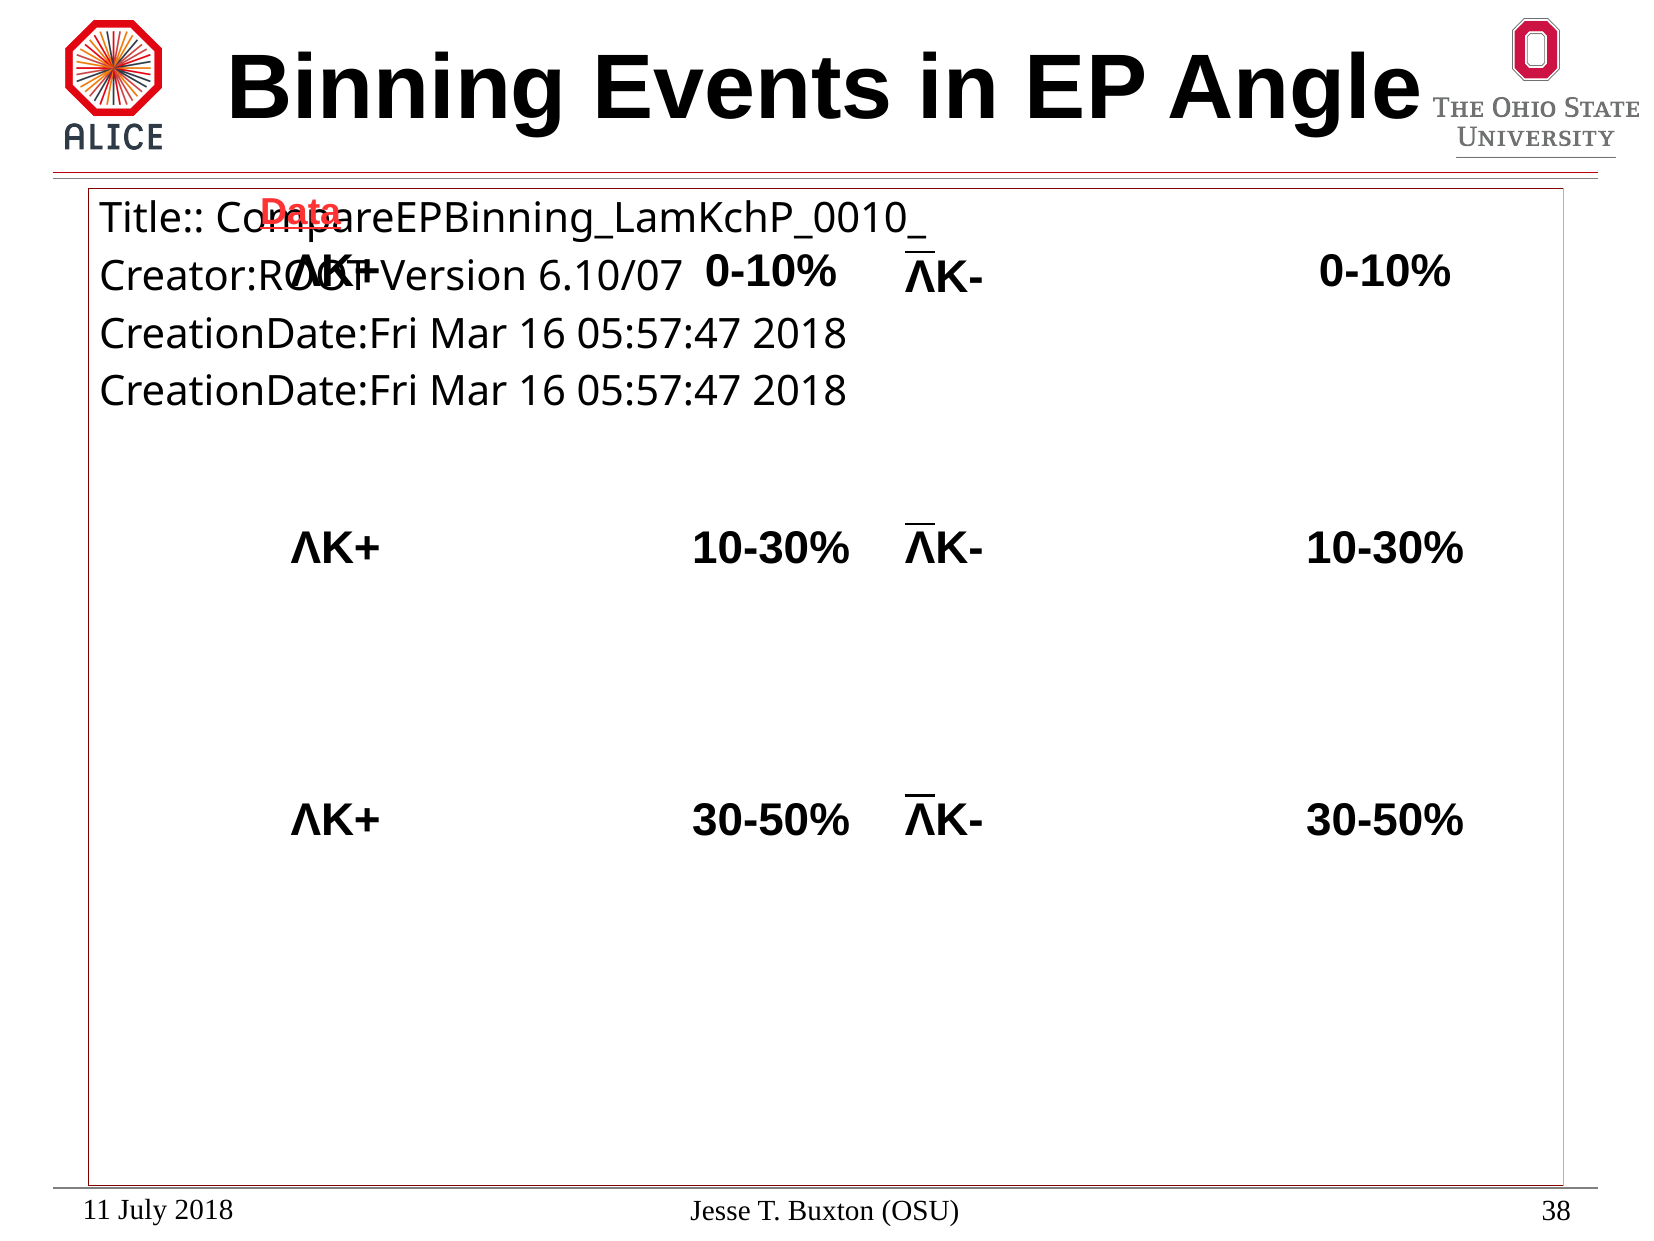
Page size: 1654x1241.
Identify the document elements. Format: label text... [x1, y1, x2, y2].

text_box ΛK+ [275, 786, 406, 853]
text_box 10-30% [670, 515, 872, 582]
picture [65, 20, 137, 150]
picture [1513, 5, 1642, 171]
text_box 10-30% [1285, 515, 1486, 582]
text_box ΛK+ [275, 237, 406, 304]
title Binning Events in EP Angle [137, 1, 1513, 172]
text_box 0-10% [1285, 237, 1486, 304]
text_box 30-50% [670, 786, 872, 853]
picture [85, 185, 1564, 1186]
text_box Data [245, 183, 357, 241]
text_box ΛK+ [275, 514, 406, 581]
text_box ΛK- [890, 243, 1020, 310]
text_box ΛK- [890, 786, 1020, 853]
text_box 0-10% [670, 237, 872, 304]
text_box ΛK- [890, 514, 1020, 582]
text_box 30-50% [1285, 786, 1486, 853]
